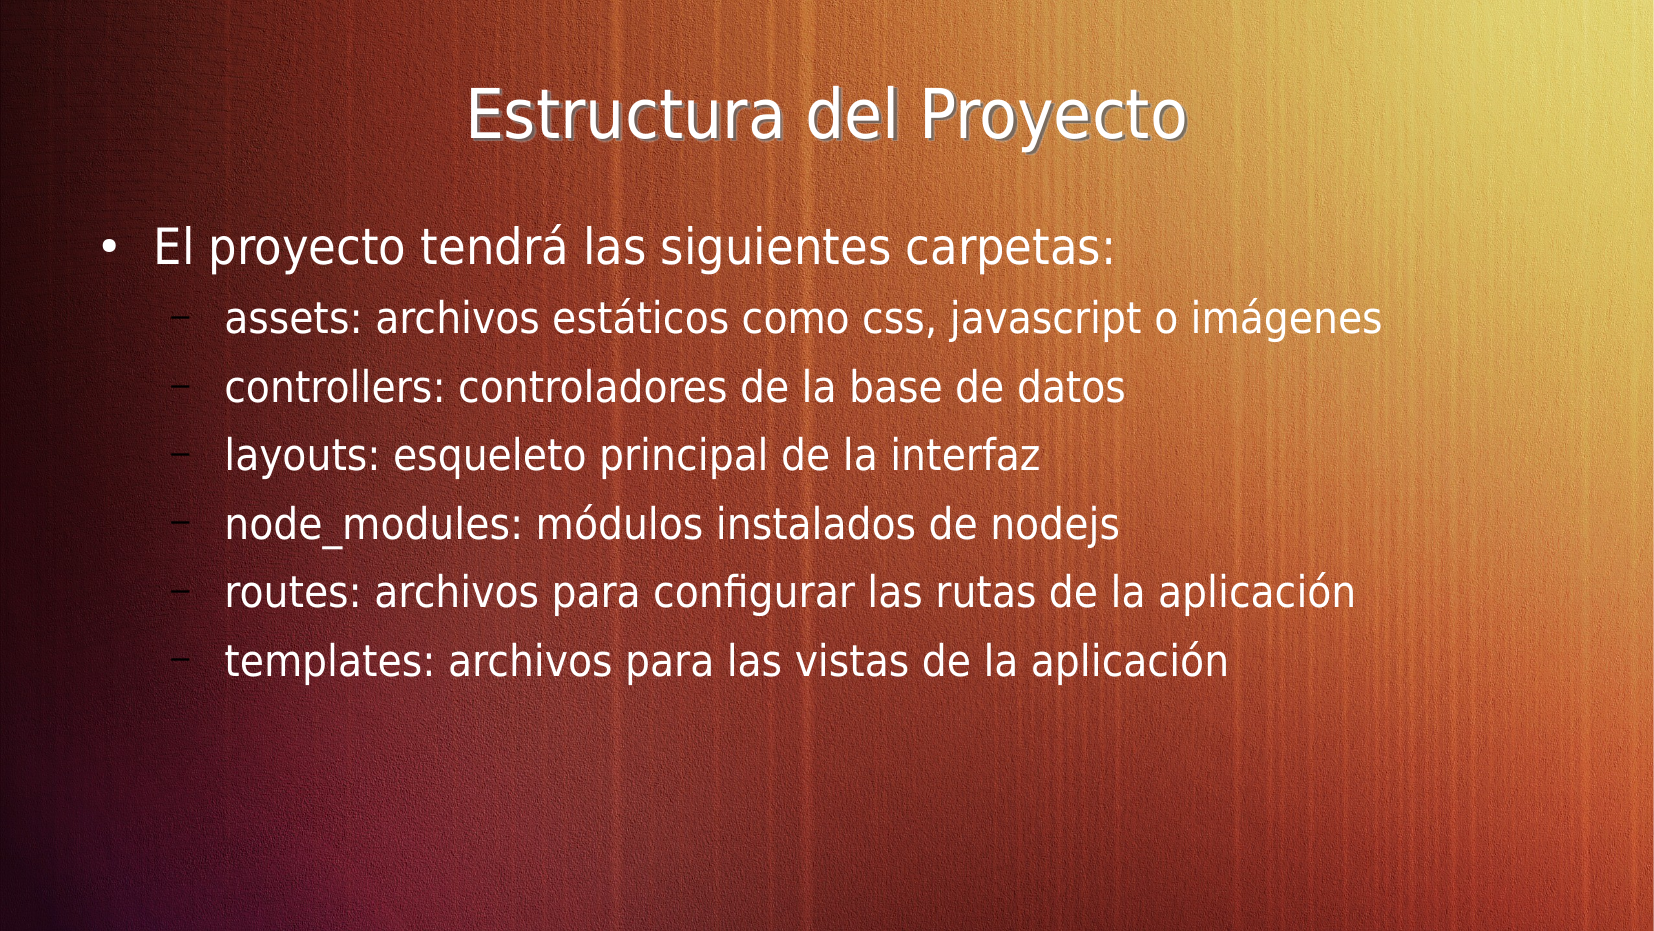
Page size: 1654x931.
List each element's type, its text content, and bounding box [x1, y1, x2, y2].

title Estructura del Proyecto [82, 37, 1571, 193]
picture [0, 0, 1654, 931]
list El proyecto tendrá las siguientes carpetas: assets: archivos estáticos como css, javascript o imágenes controllers: controladores de la base de datos layouts: esqueleto principal de la interfaz node_modules: módulos instalados de nodejs routes: archivos para configurar las rutas de la aplicación templates: archivos para las vistas de la aplicación [82, 217, 1571, 886]
